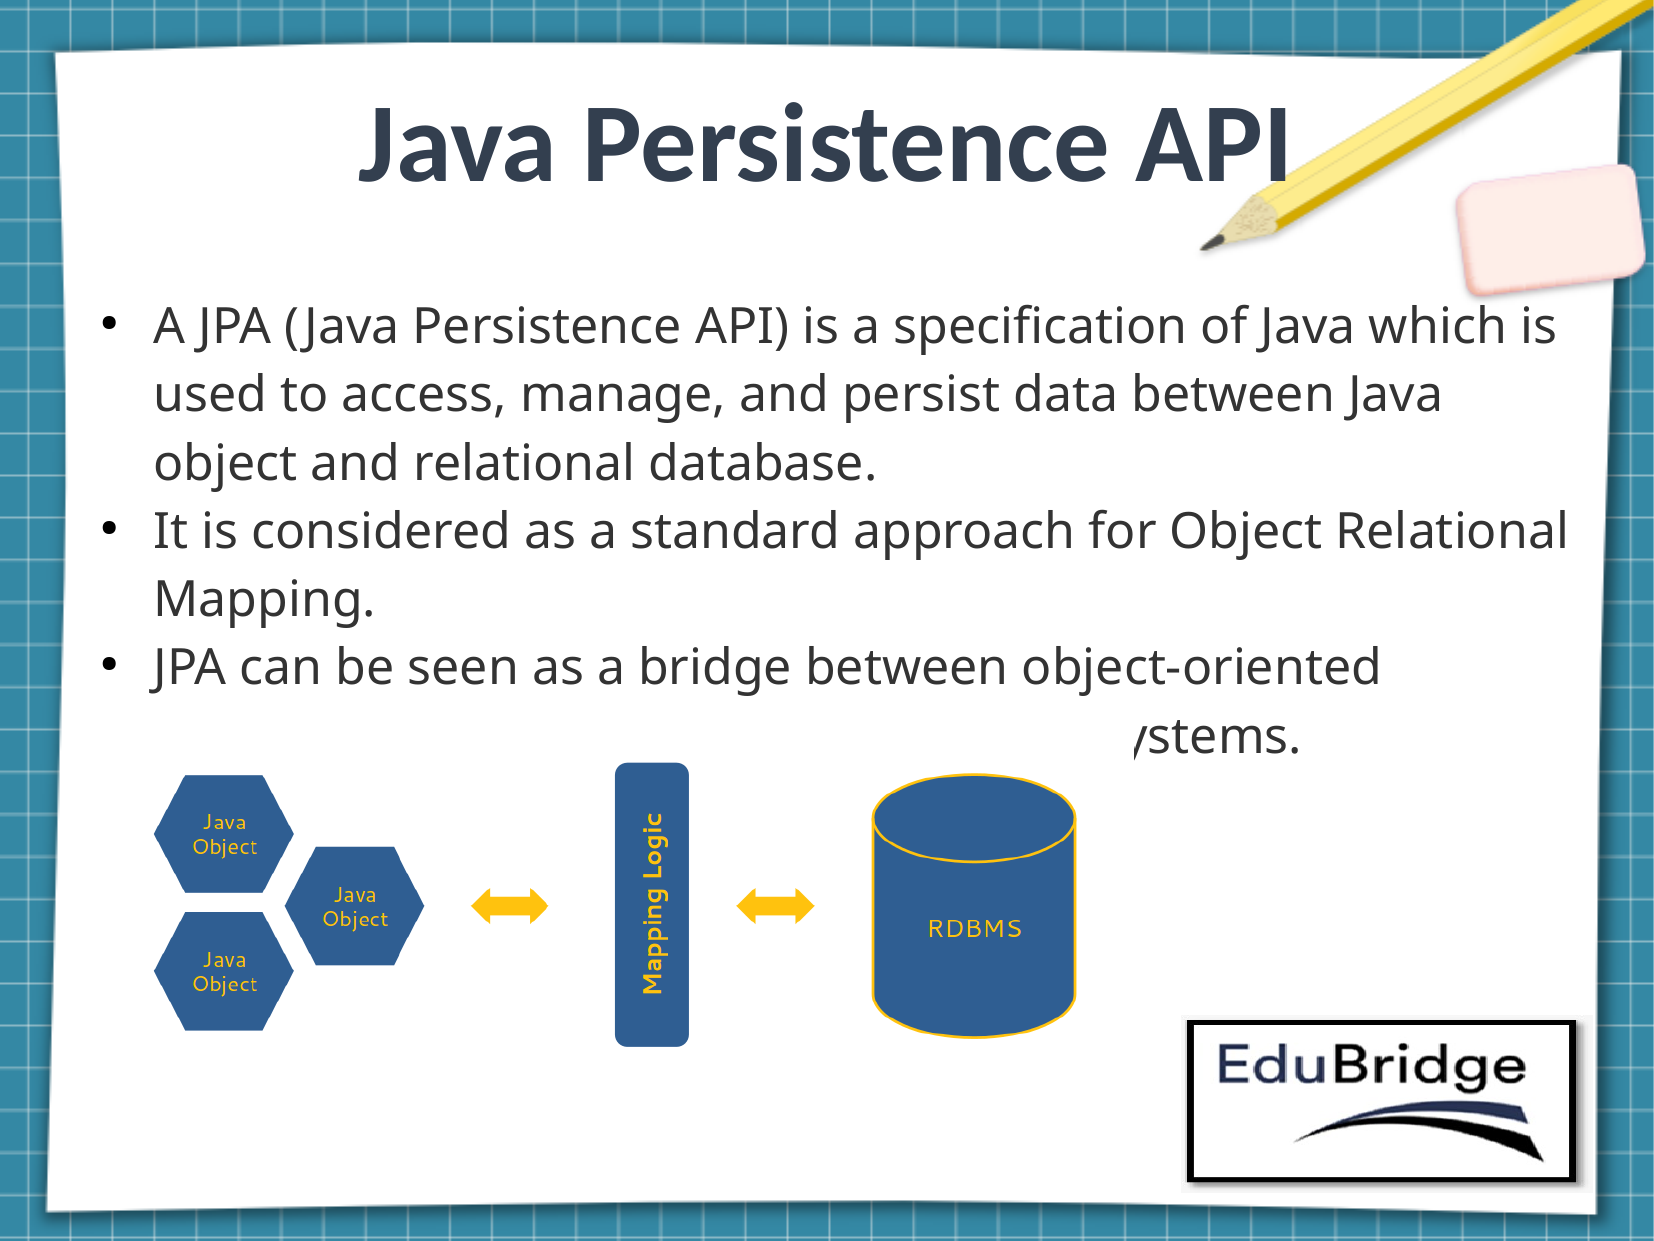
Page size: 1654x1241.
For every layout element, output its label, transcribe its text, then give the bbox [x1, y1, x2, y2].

list A JPA (Java Persistence API) is a specification of Java which is used to access, manage, and persist data between Java object and relational database. It is considered as a standard approach for Object Relational Mapping. JPA can be seen as a bridge between object-oriented domain models and relational database systems. [82, 290, 1571, 1010]
picture [0, 0, 1654, 1241]
title Java Persistence API [82, 49, 1571, 257]
